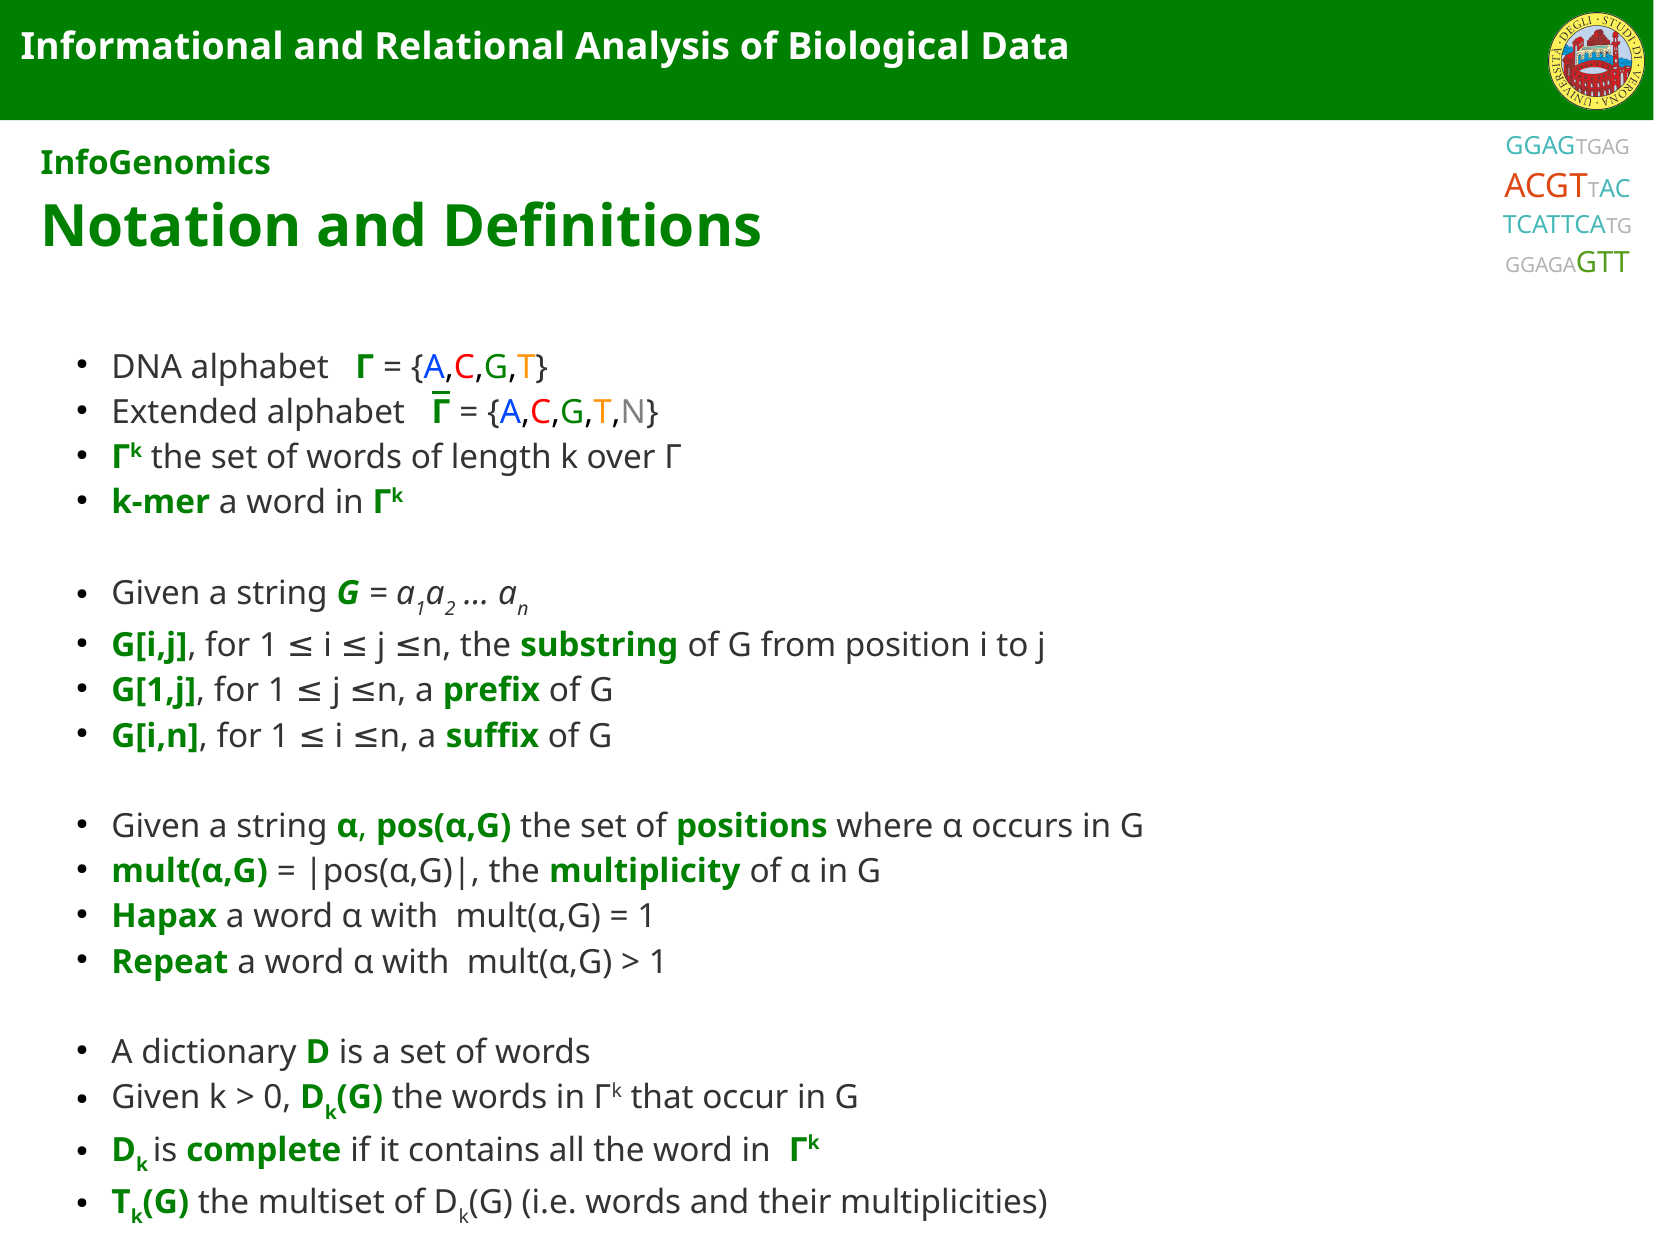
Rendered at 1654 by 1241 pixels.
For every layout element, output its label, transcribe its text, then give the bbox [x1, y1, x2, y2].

text_box GGAGTGAGACGTTACTCATTCATGGGAGAGTT [1485, 120, 1651, 263]
picture [1548, 12, 1645, 110]
text_box [0, 0, 1654, 121]
text_box Informational and Relational Analysis of Biological Data [5, 11, 1417, 116]
text_box InfoGenomics Notation and Definitions DNA alphabet Γ = {A,C,G,T} Extended alphabet Γ = {A,C,G,T,N} Γk the set of words of length k over Γ k-mer a word in Γk Given a string G = a1a2 … an G[i,j], for 1 ≤ i ≤ j ≤n, the substring of G from position i to j G[1,j], for 1 ≤ j ≤n, a prefix of G G[i,n], for 1 ≤ i ≤n, a suffix of G Given a string α, pos(α,G) the set of positions where α occurs in G mult(α,G) = |pos(α,G)|, the multiplicity of α in G Hapax a word α with mult(α,G) = 1 Repeat a word α with mult(α,G) > 1 A dictionary D is a set of words Given k > 0, Dk(G) the words in Γk that occur in G Dk is complete if it contains all the word in Γk Tk(G) the multiset of Dk(G) (i.e. words and their multiplicities) [25, 131, 1621, 1095]
